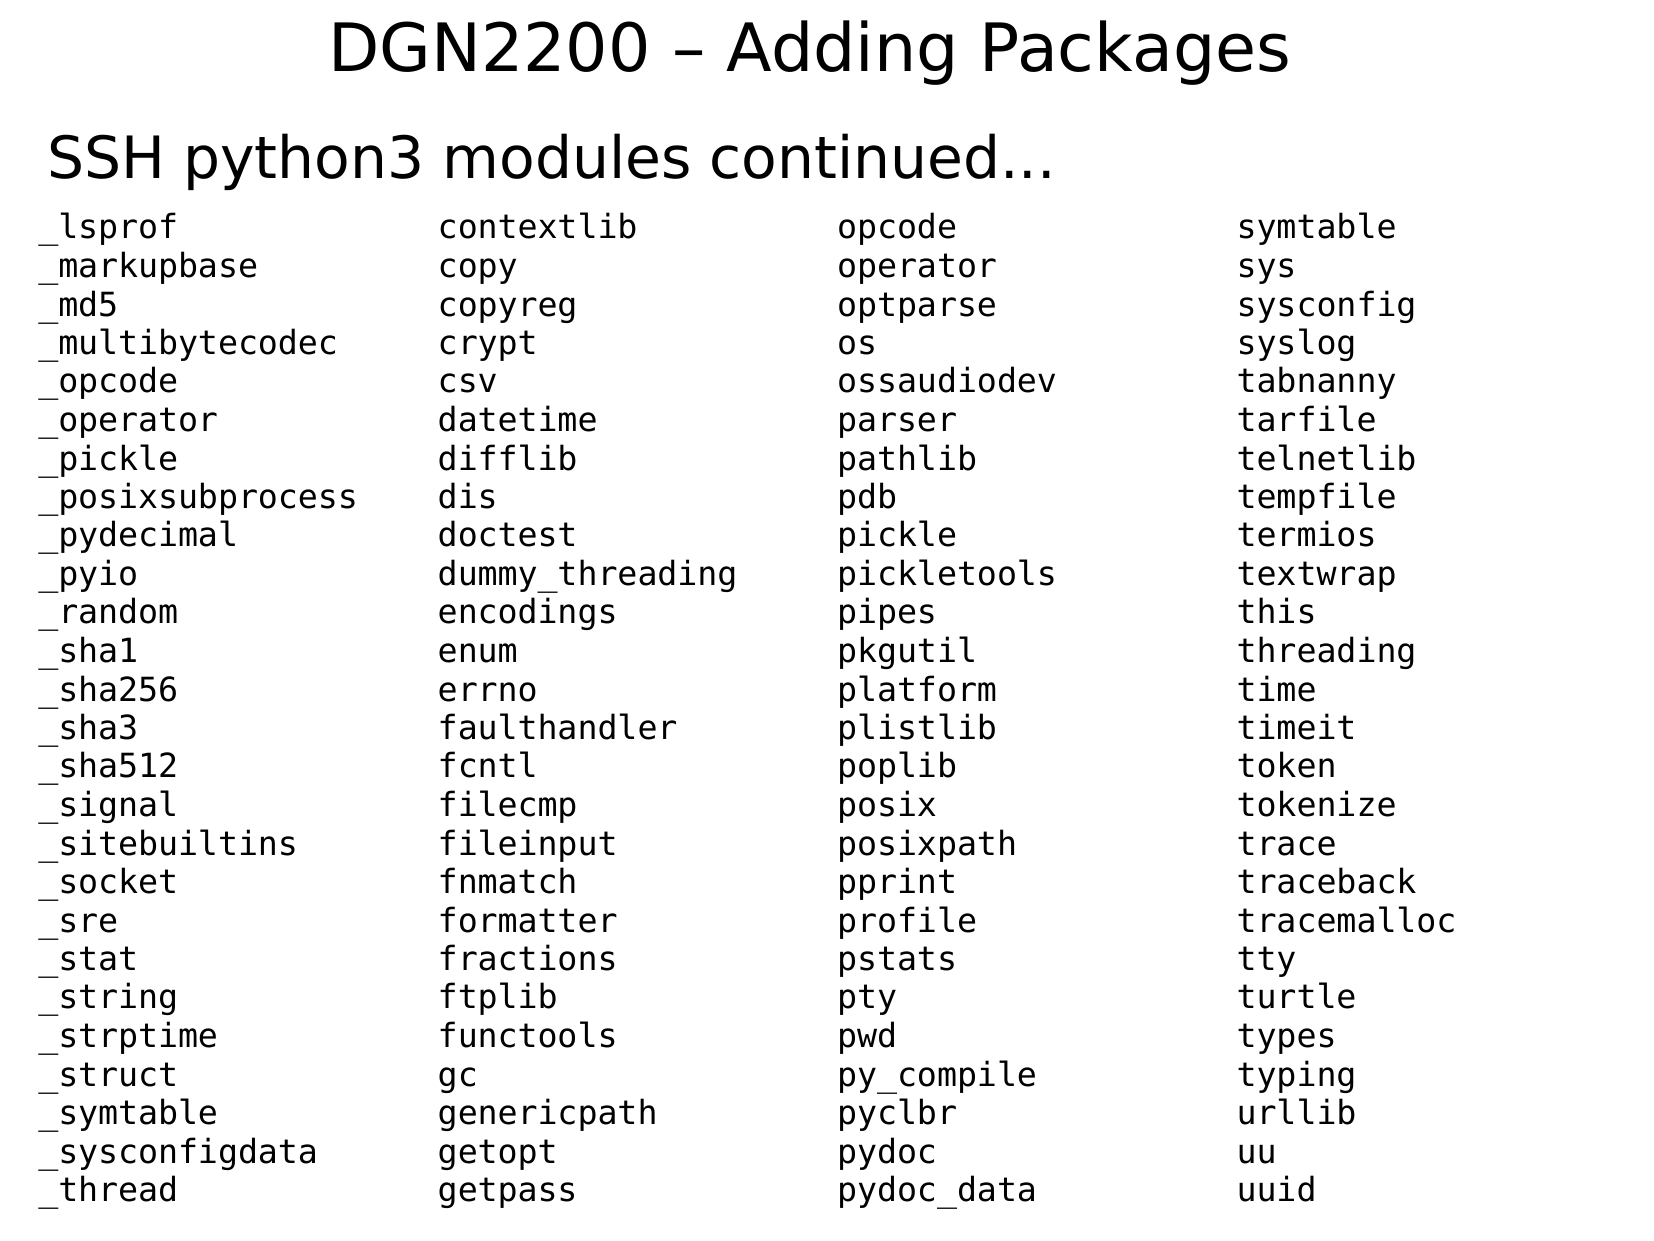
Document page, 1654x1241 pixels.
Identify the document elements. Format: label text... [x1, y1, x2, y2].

text_box _lsprof contextlib opcode symtable _markupbase copy operator sys _md5 copyreg optparse sysconfig _multibytecodec crypt os syslog _opcode csv ossaudiodev tabnanny _operator datetime parser tarfile _pickle difflib pathlib telnetlib _posixsubprocess dis pdb tempfile _pydecimal doctest pickle termios _pyio dummy_threading pickletools textwrap _random encodings pipes this _sha1 enum pkgutil threading _sha256 errno platform time _sha3 faulthandler plistlib timeit _sha512 fcntl poplib token _signal filecmp posix tokenize _sitebuiltins fileinput posixpath trace _socket fnmatch pprint traceback _sre formatter profile tracemalloc _stat fractions pstats tty _string ftplib pty turtle _strptime functools pwd types _struct gc py_compile typing _symtable genericpath pyclbr urllib _sysconfigdata getopt pydoc uu _thread getpass pydoc_data uuid [23, 200, 1642, 1217]
title DGN2200 – Adding Packages [0, 0, 1642, 98]
text_box SSH python3 modules continued... [47, 118, 1630, 198]
